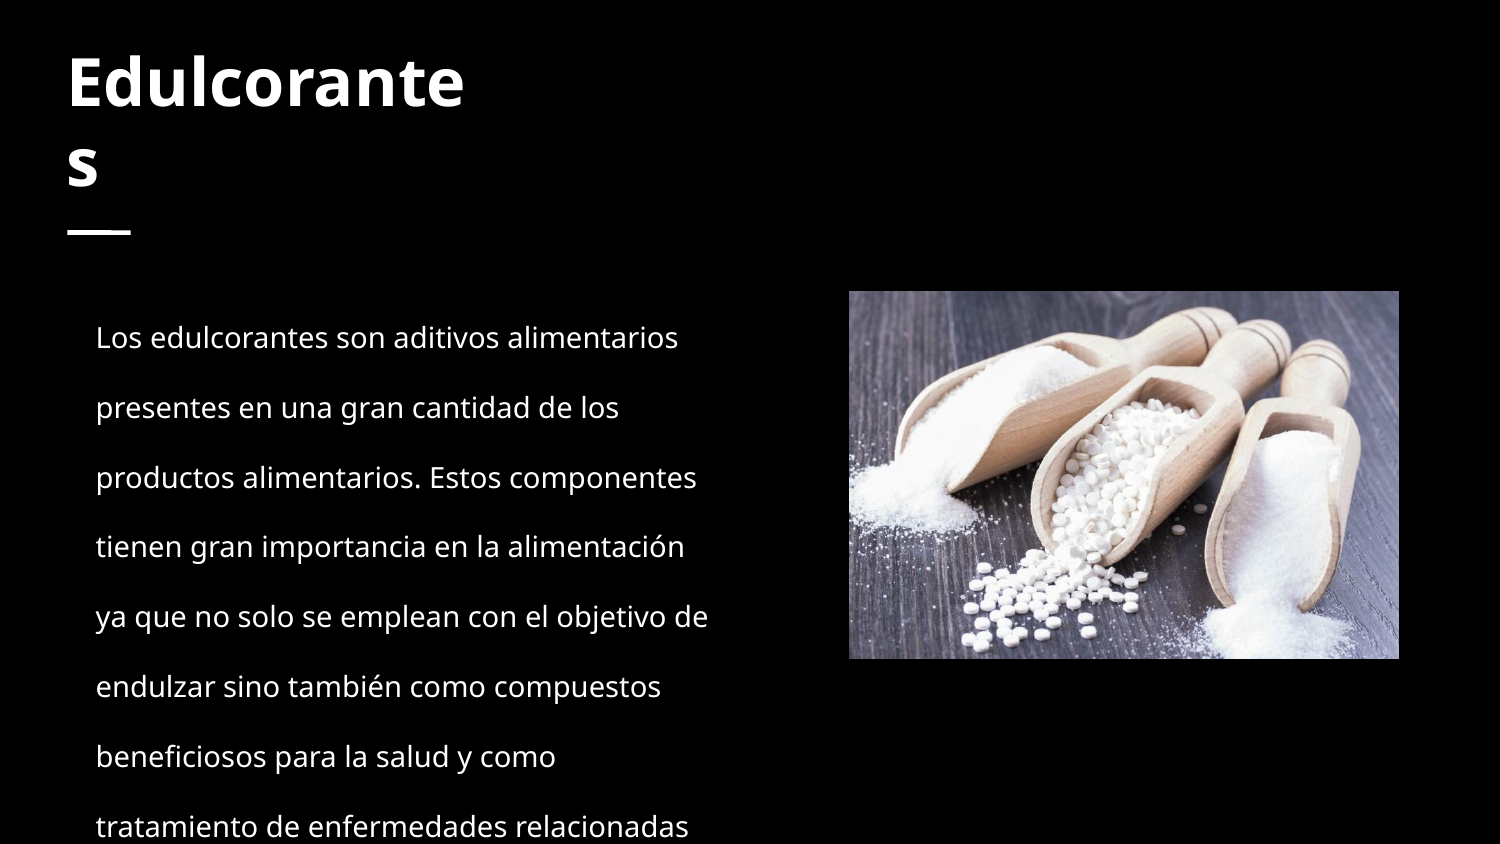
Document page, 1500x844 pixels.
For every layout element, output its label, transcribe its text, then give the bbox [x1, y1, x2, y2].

title Edulcorantes [51, 91, 512, 216]
list Los edulcorantes son aditivos alimentarios presentes en una gran cantidad de los productos alimentarios. Estos componentes tienen gran importancia en la alimentación ya que no solo se emplean con el objetivo de endulzar sino también como compuestos beneficiosos para la salud y como tratamiento de enfermedades relacionadas con la hiperglucemia. [51, 269, 726, 750]
picture [849, 291, 1399, 659]
